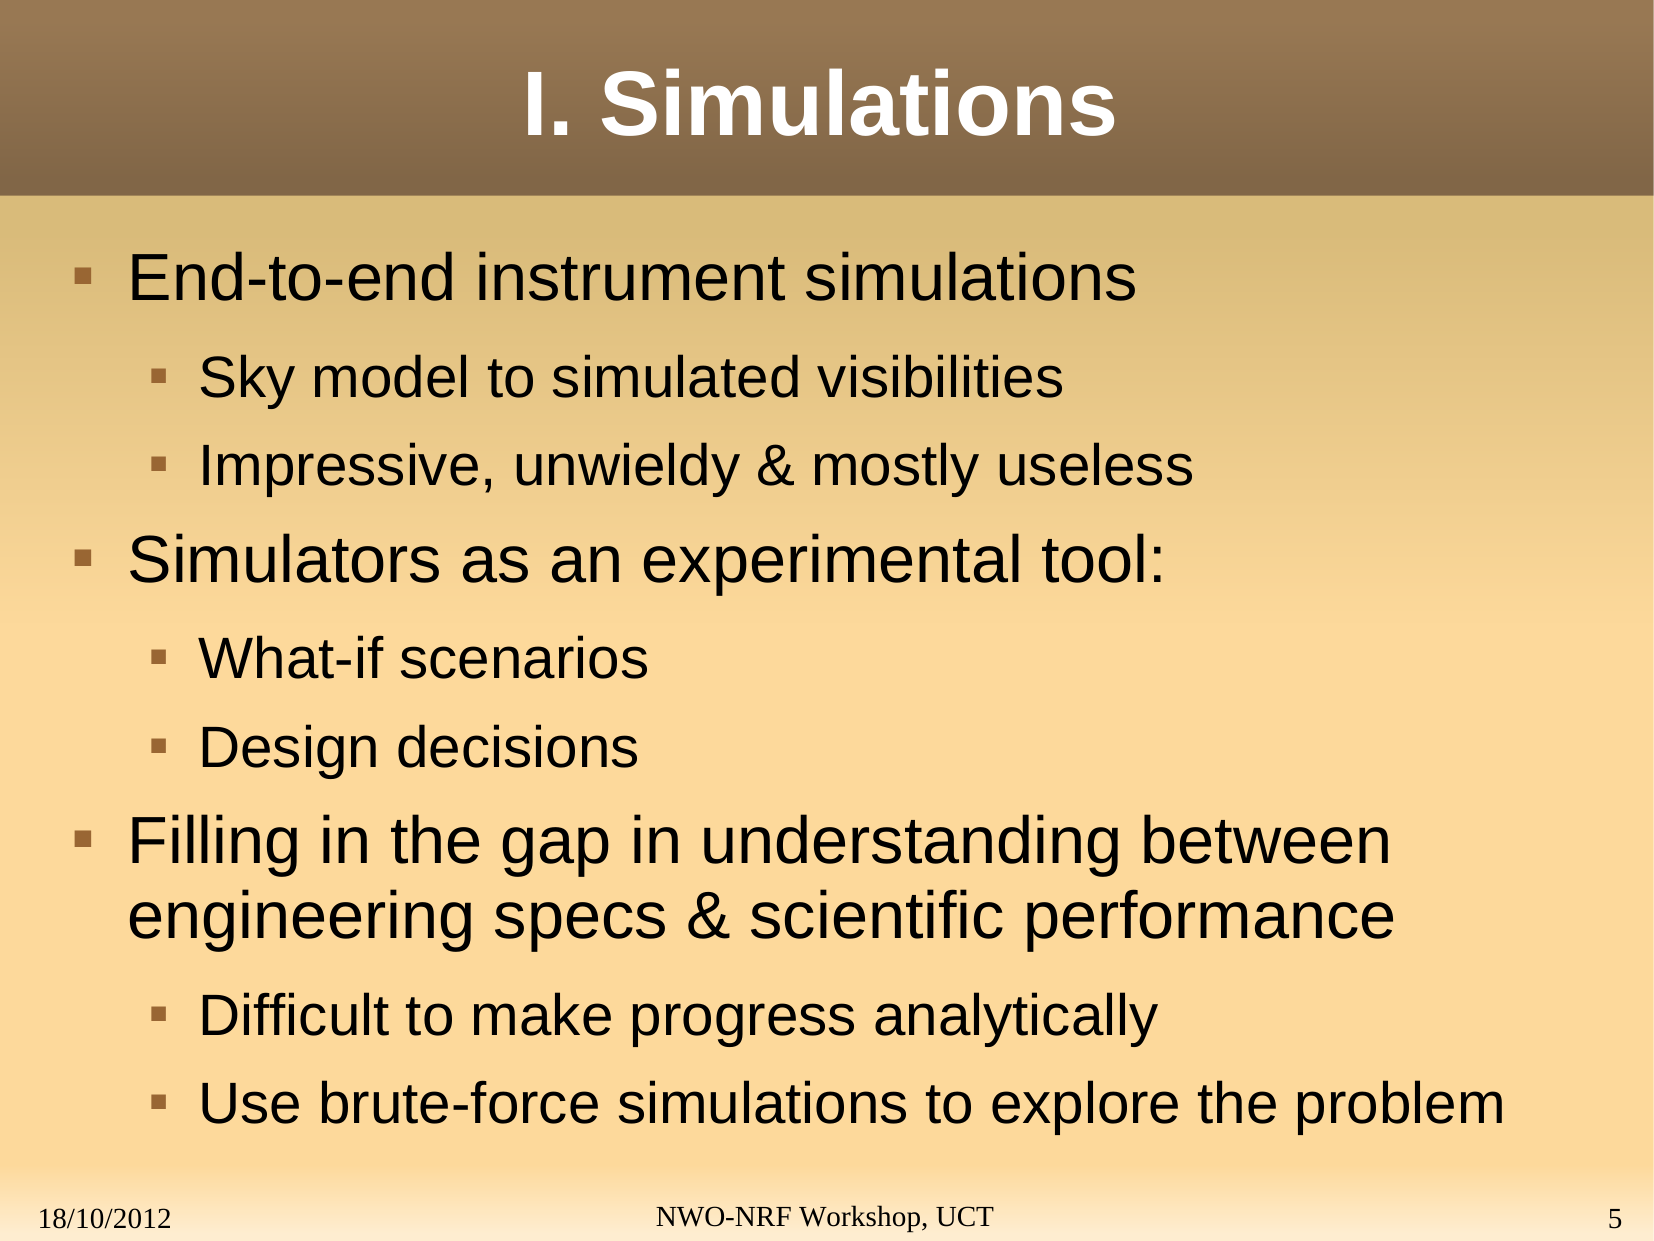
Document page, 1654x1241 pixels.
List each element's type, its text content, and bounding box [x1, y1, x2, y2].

picture [0, 0, 1654, 1241]
list End-to-end instrument simulations Sky model to simulated visibilities Impressive, unwieldy & mostly useless Simulators as an experimental tool: What-if scenarios Design decisions Filling in the gap in understanding between engineering specs & scientific performance Difficult to make progress analytically Use brute-force simulations to explore the problem [56, 240, 1606, 1156]
title I. Simulations [76, 0, 1565, 208]
